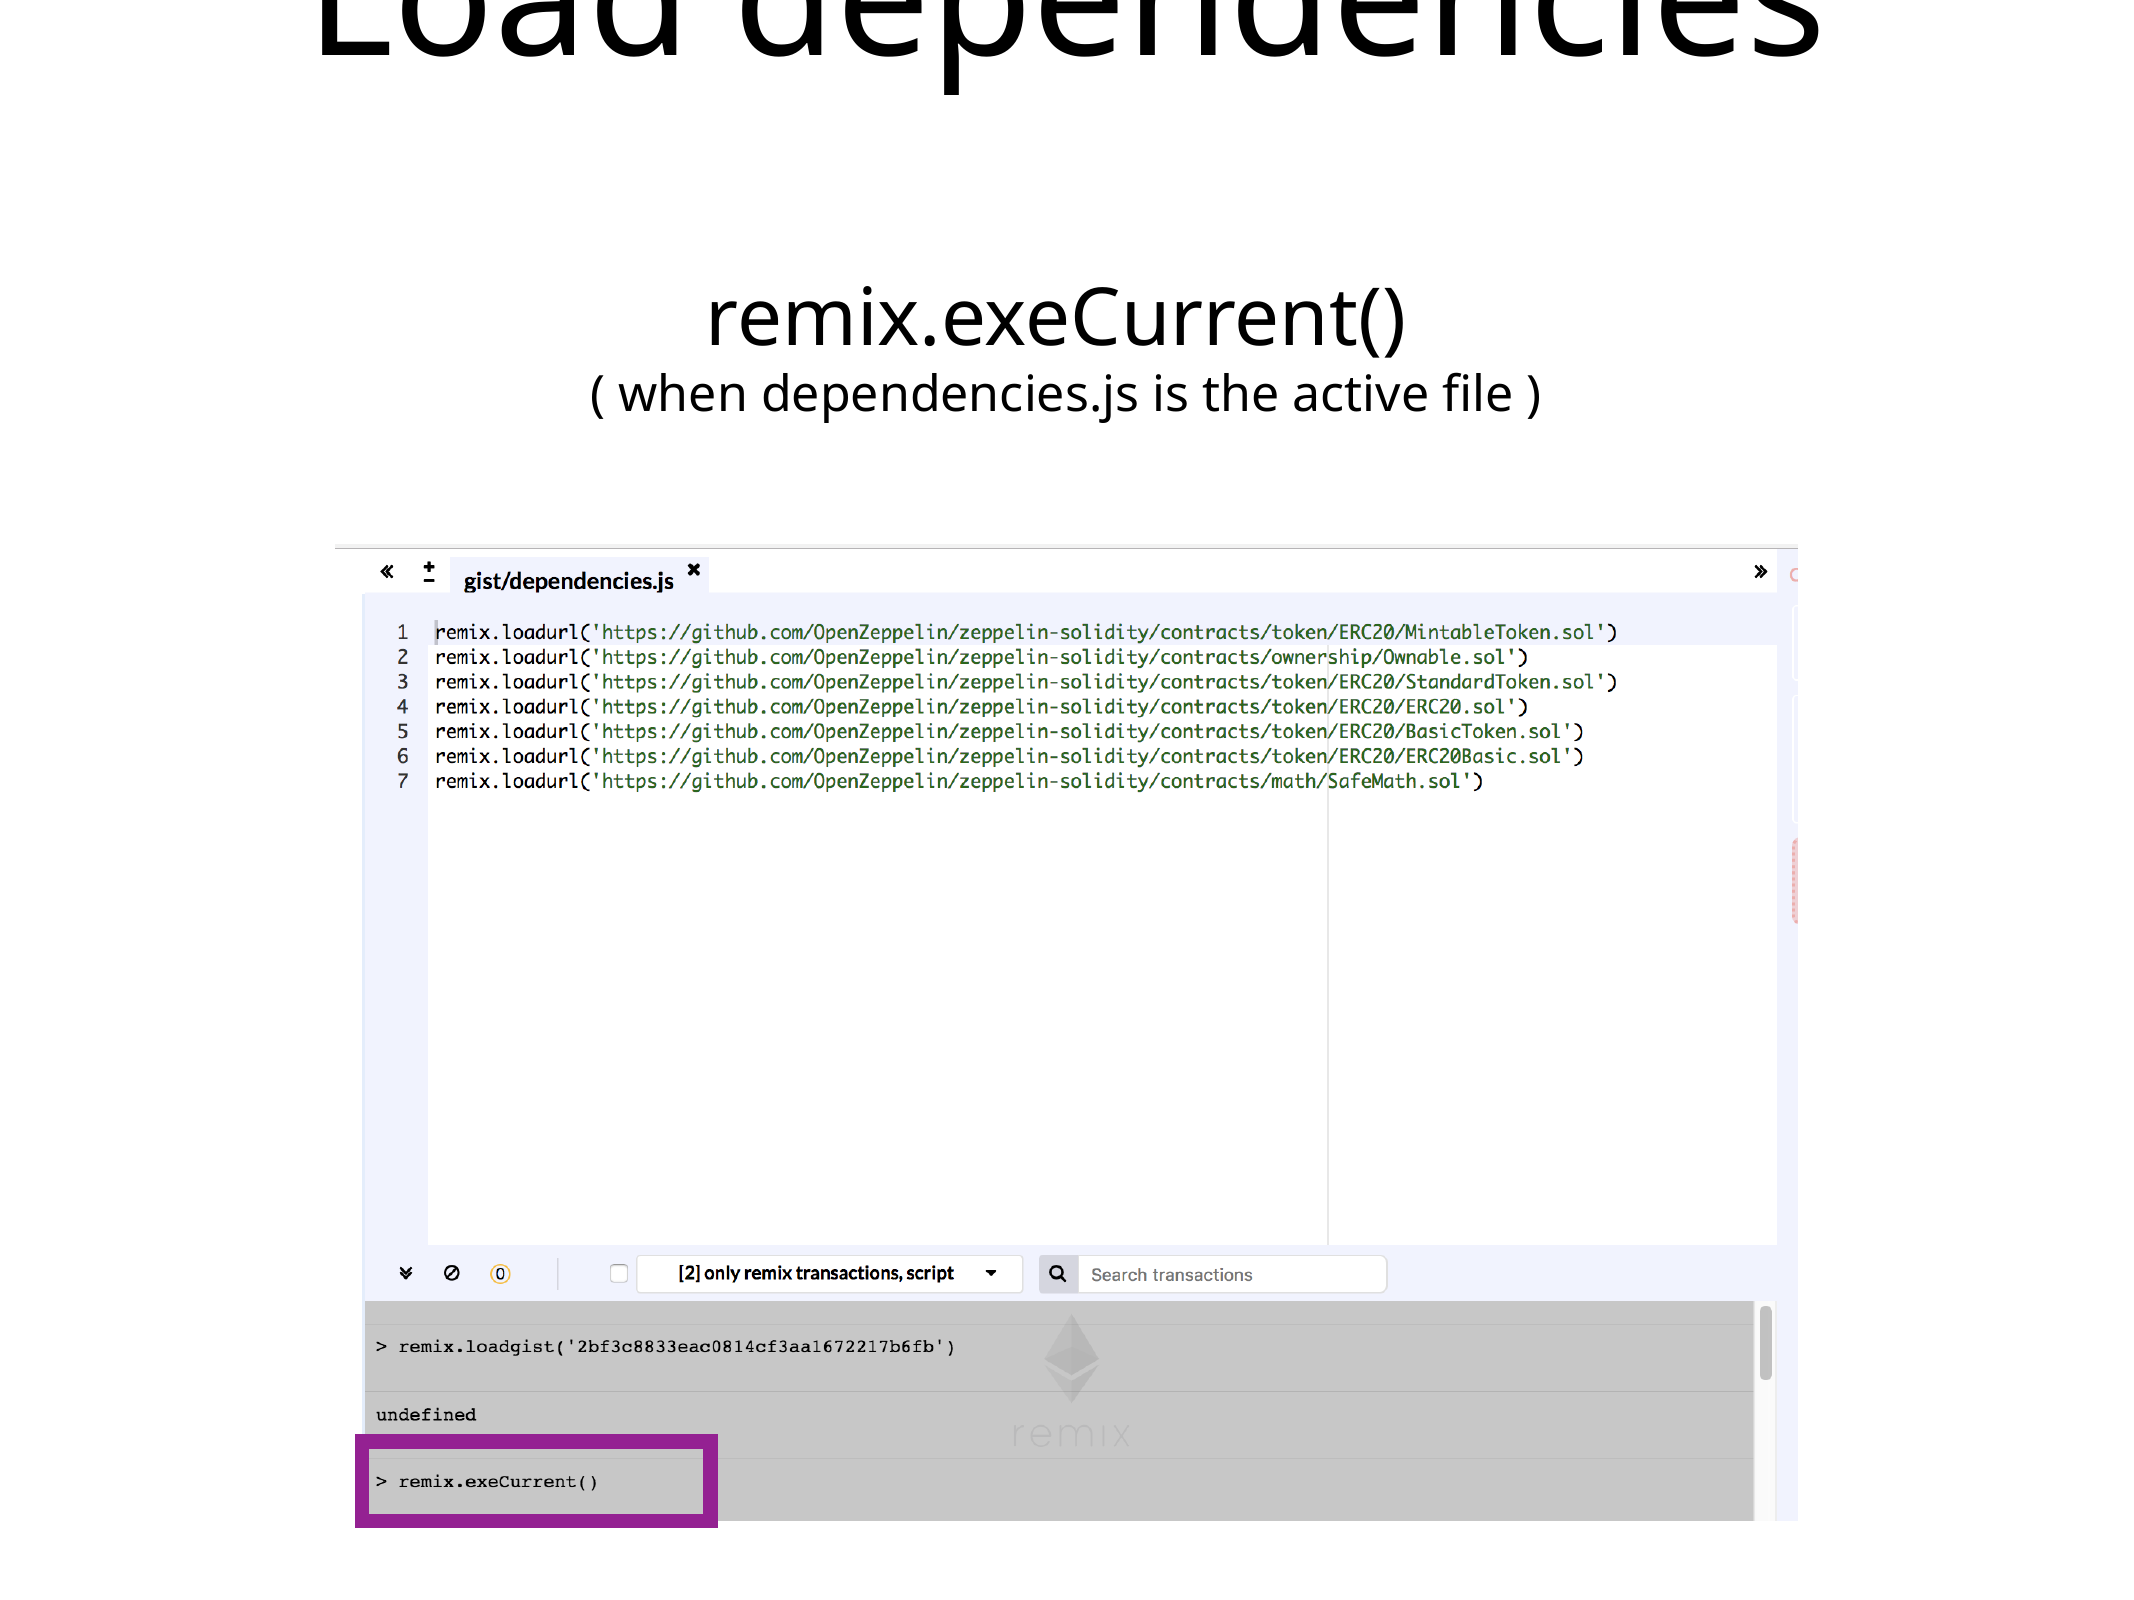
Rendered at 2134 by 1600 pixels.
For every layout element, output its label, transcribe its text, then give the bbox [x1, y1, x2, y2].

picture [335, 544, 1798, 1521]
subtitle remix.exeCurrent() ( when dependencies.js is the active file ) [208, 258, 1925, 444]
title Load dependencies [208, 0, 1925, 258]
picture [369, 1449, 703, 1514]
